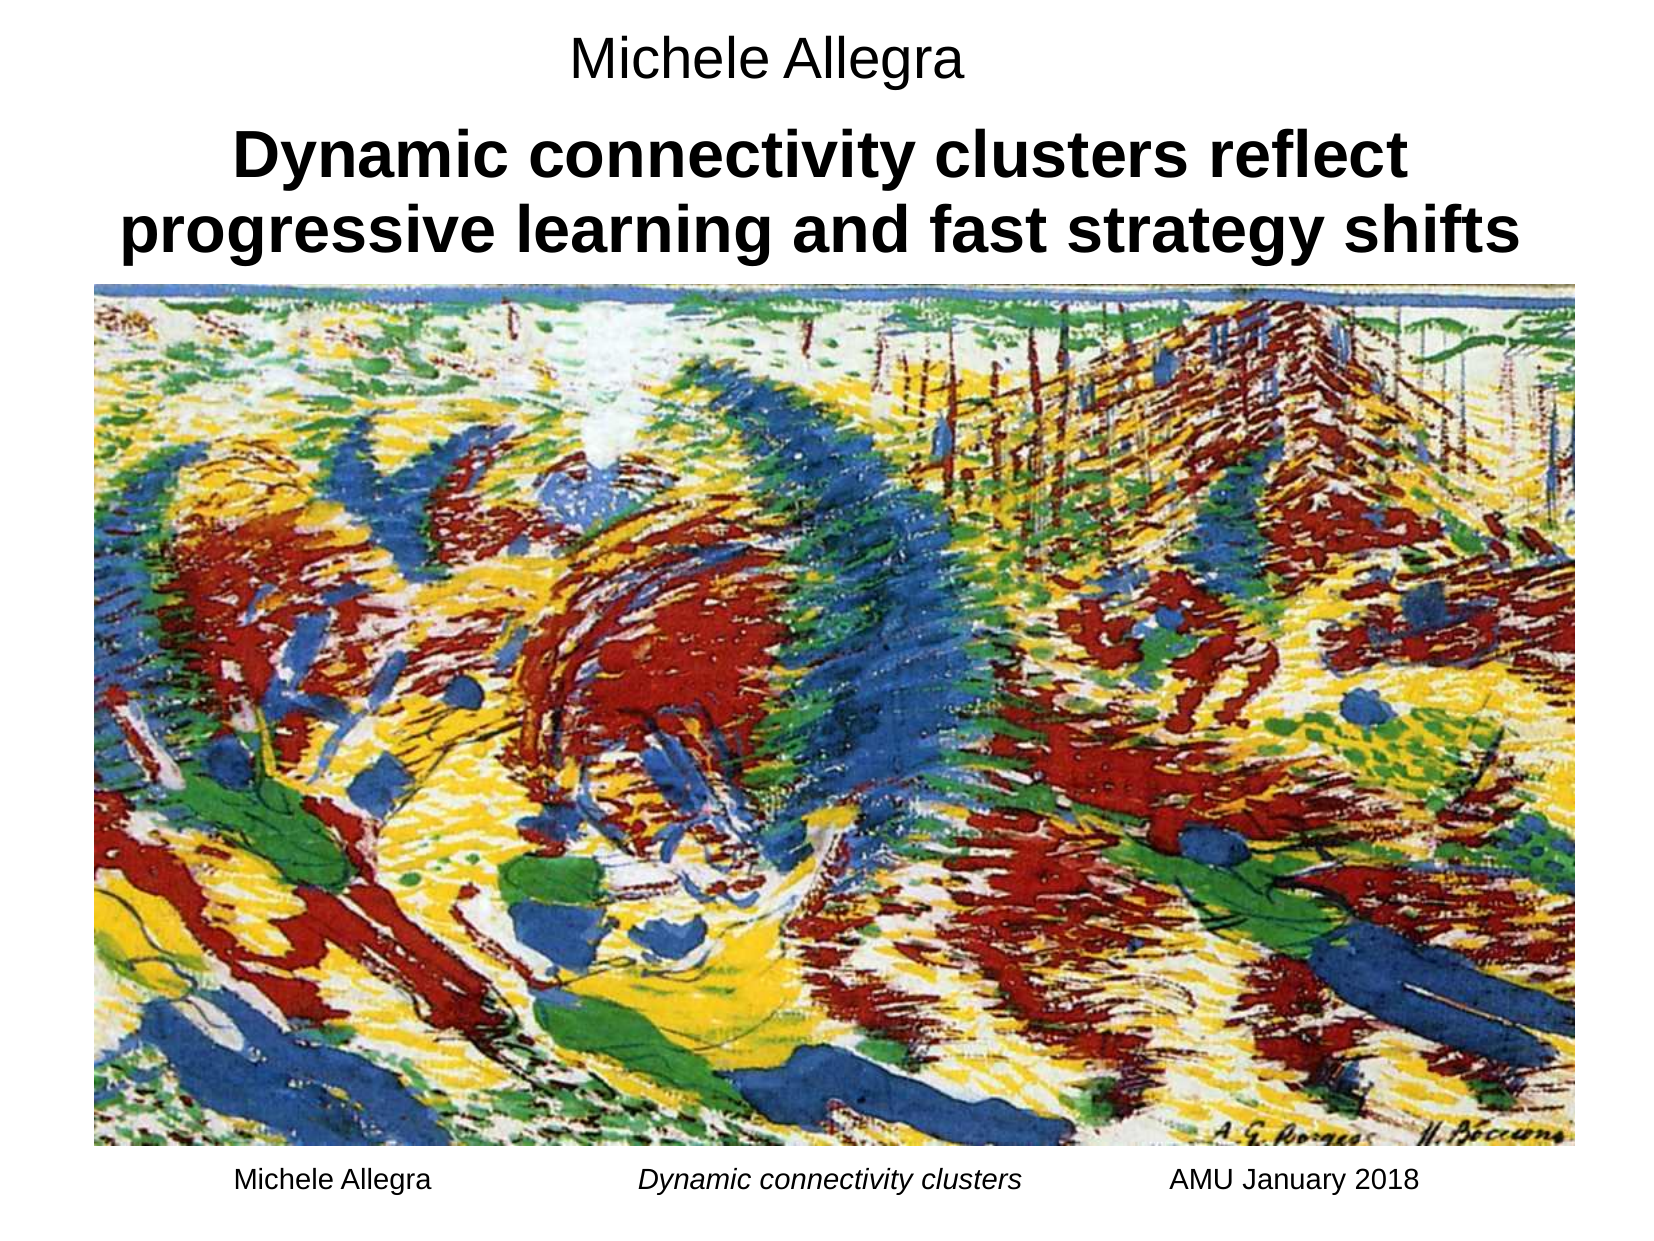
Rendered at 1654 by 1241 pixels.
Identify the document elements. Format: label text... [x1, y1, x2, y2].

title Dynamic connectivity clusters reflect progressive learning and fast strategy shifts [70, 42, 1571, 267]
title Michele Allegra Dynamic connectivity clusters AMU January 2018 [82, 1141, 1571, 1217]
picture [94, 284, 1575, 1146]
text_box Michele Allegra [555, 18, 1217, 99]
